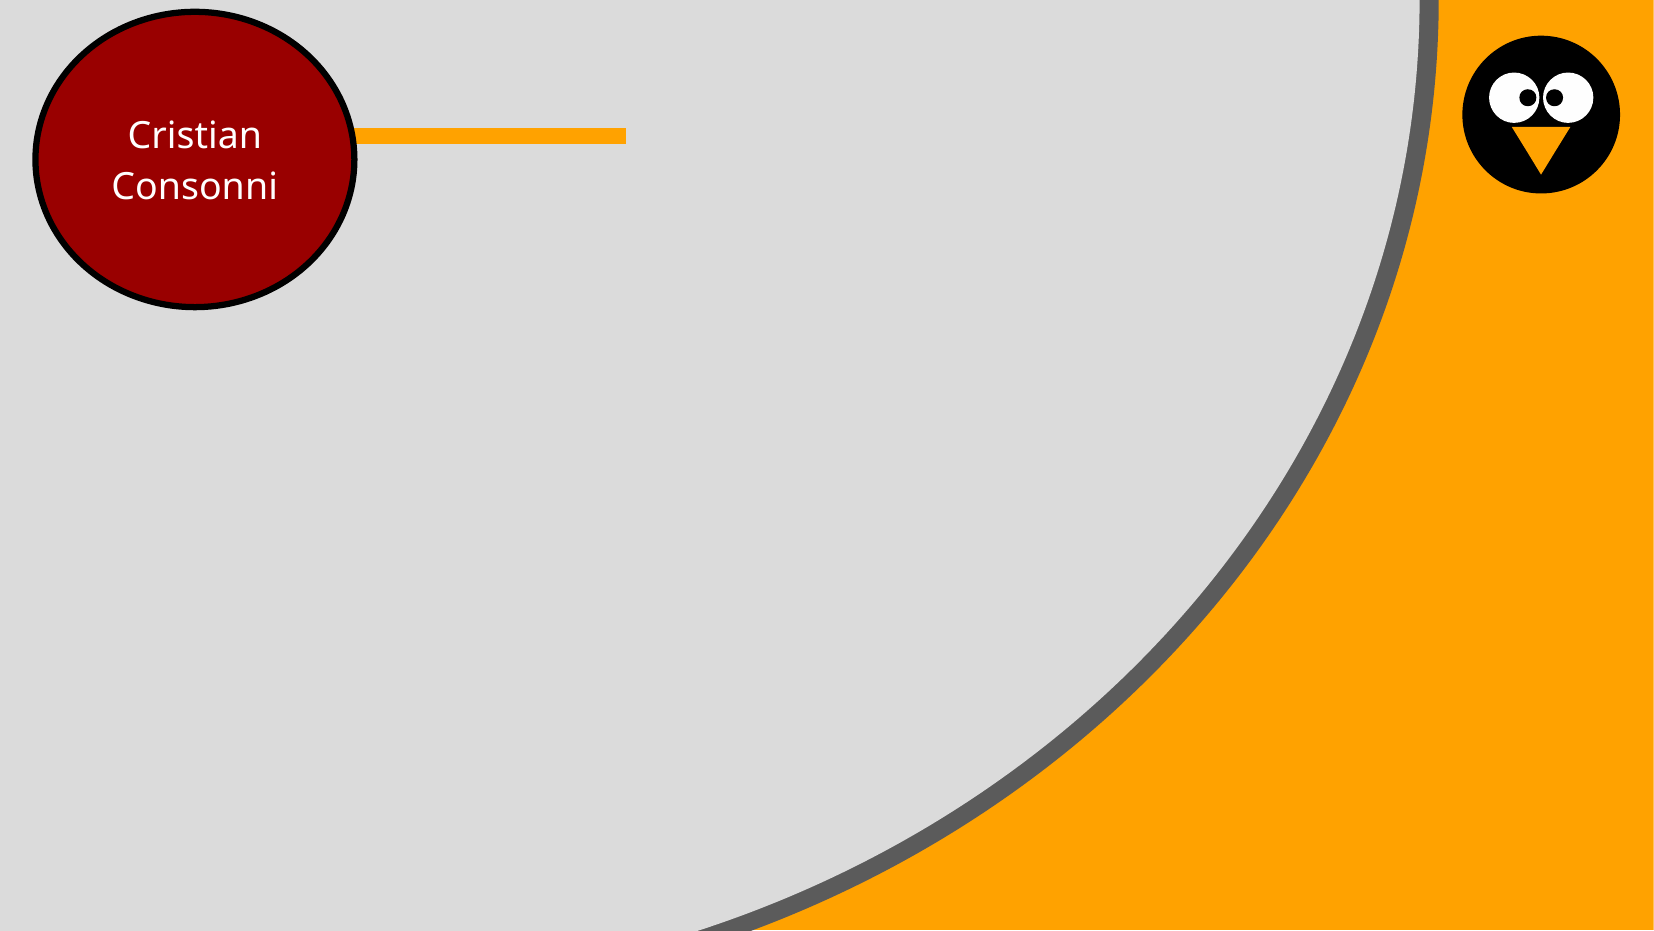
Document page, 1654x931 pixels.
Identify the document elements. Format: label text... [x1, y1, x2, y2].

text_box Cristian Consonni [35, 11, 355, 308]
